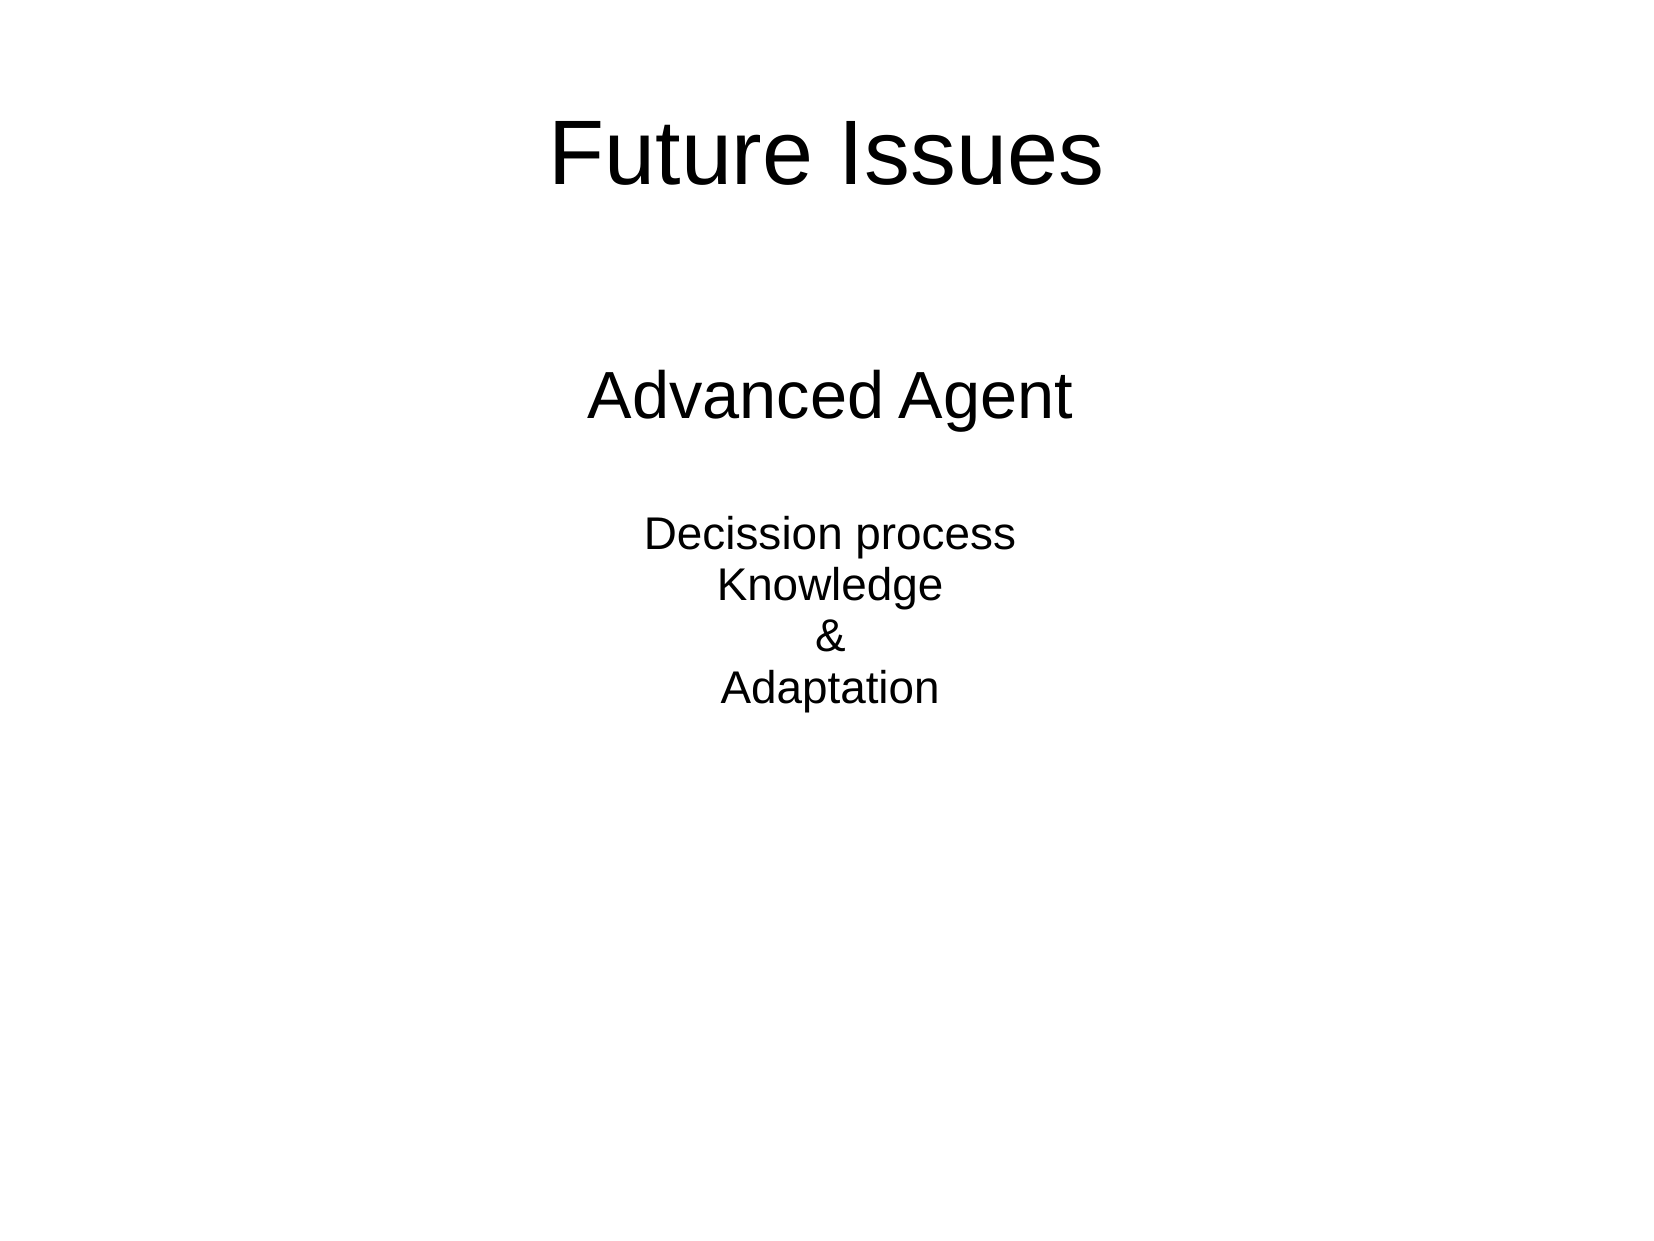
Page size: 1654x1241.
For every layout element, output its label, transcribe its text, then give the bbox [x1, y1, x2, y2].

title Future Issues [82, 49, 1571, 257]
subtitle Advanced Agent Decission process Knowledge & Adaptation [86, 306, 1575, 766]
